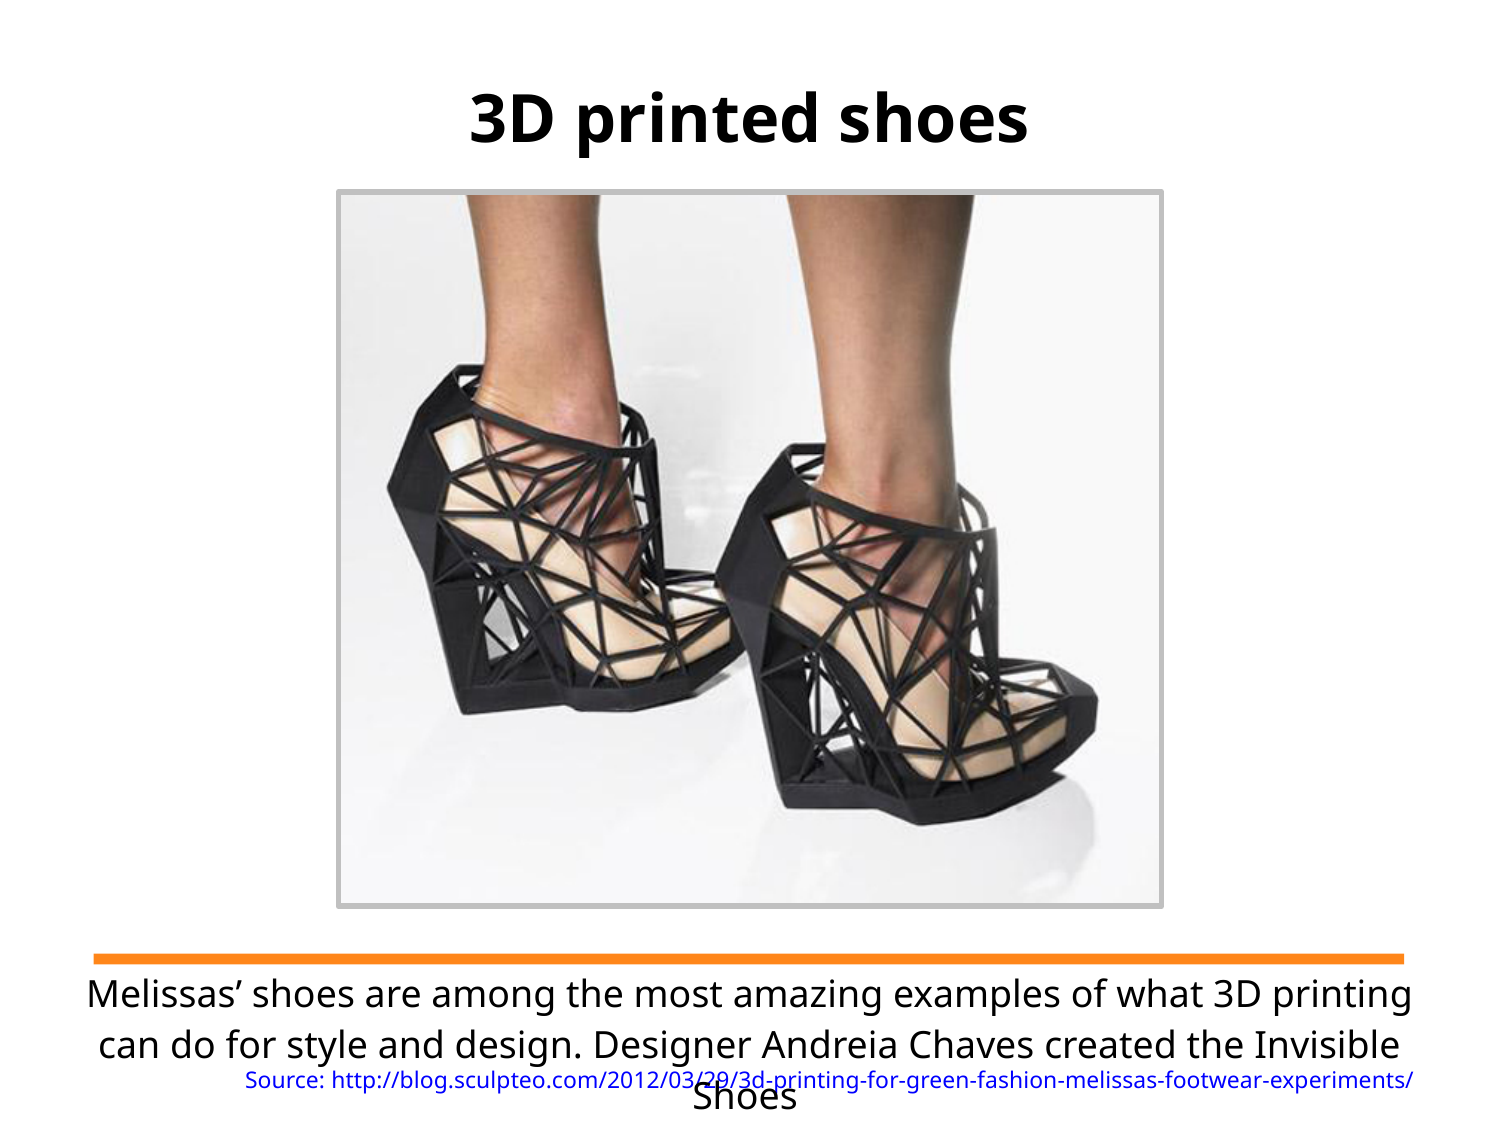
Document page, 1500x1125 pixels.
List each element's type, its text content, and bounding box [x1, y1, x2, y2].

title 3D printed shoes [44, 44, 1456, 188]
picture [0, 0, 1500, 1125]
text_box Source: http://blog.sculpteo.com/2012/03/29/3d-printing-for-green-fashion-melissas-footwear-experiments/ [230, 1064, 1270, 1097]
text_box Melissas’ shoes are among the most amazing examples of what 3D printing can do for style and design. Designer Andreia Chaves created the Invisible Shoes [70, 960, 1430, 1064]
